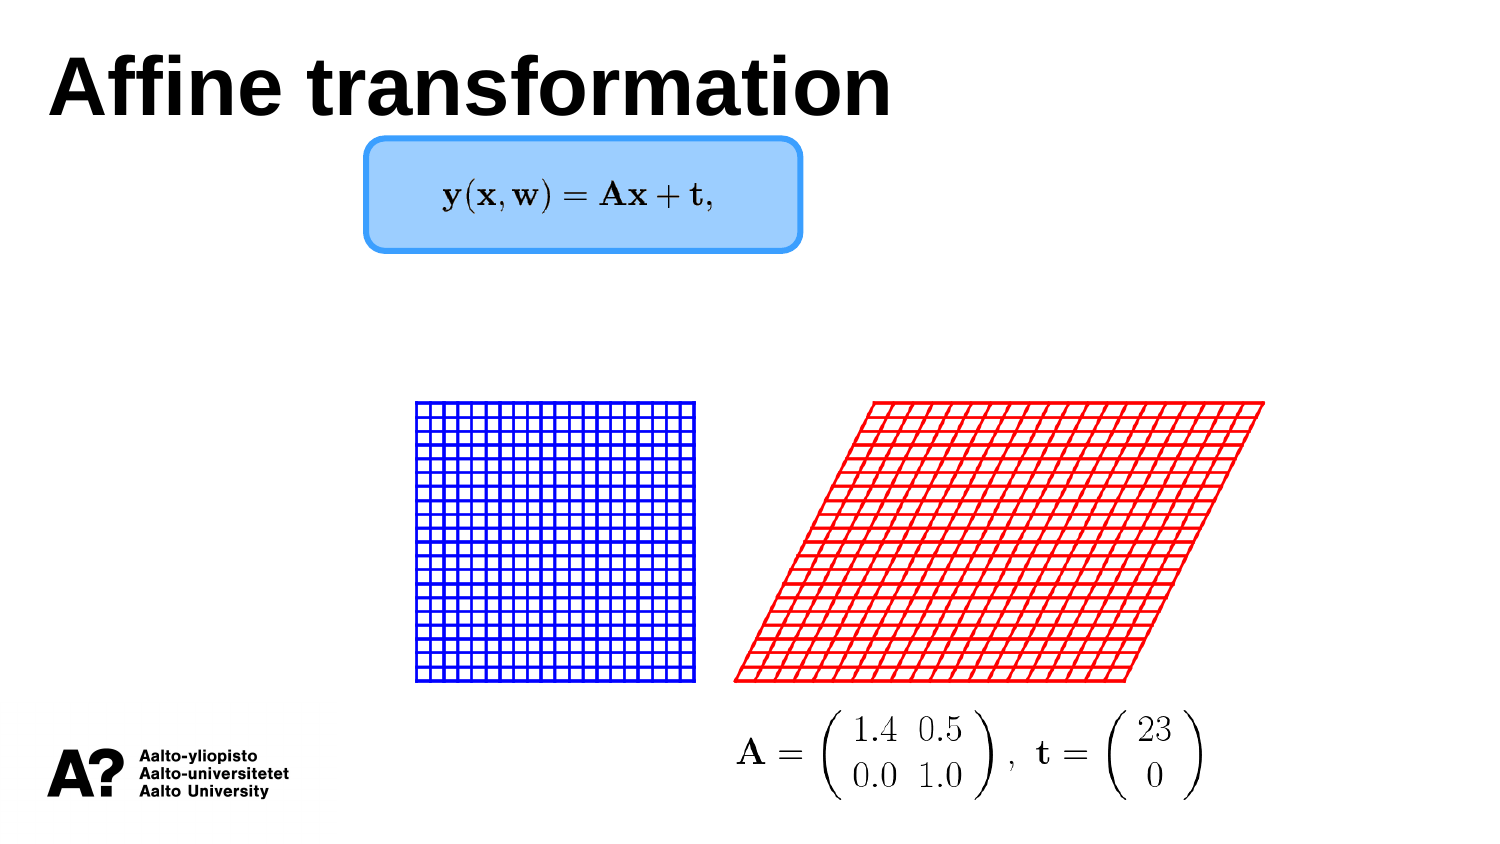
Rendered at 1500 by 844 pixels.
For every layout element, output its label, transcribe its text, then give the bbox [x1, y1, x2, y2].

picture [387, 250, 1333, 834]
text_box [366, 138, 801, 251]
picture [0, 702, 337, 844]
picture [436, 165, 715, 243]
list Affine transformation [47, 32, 1442, 197]
